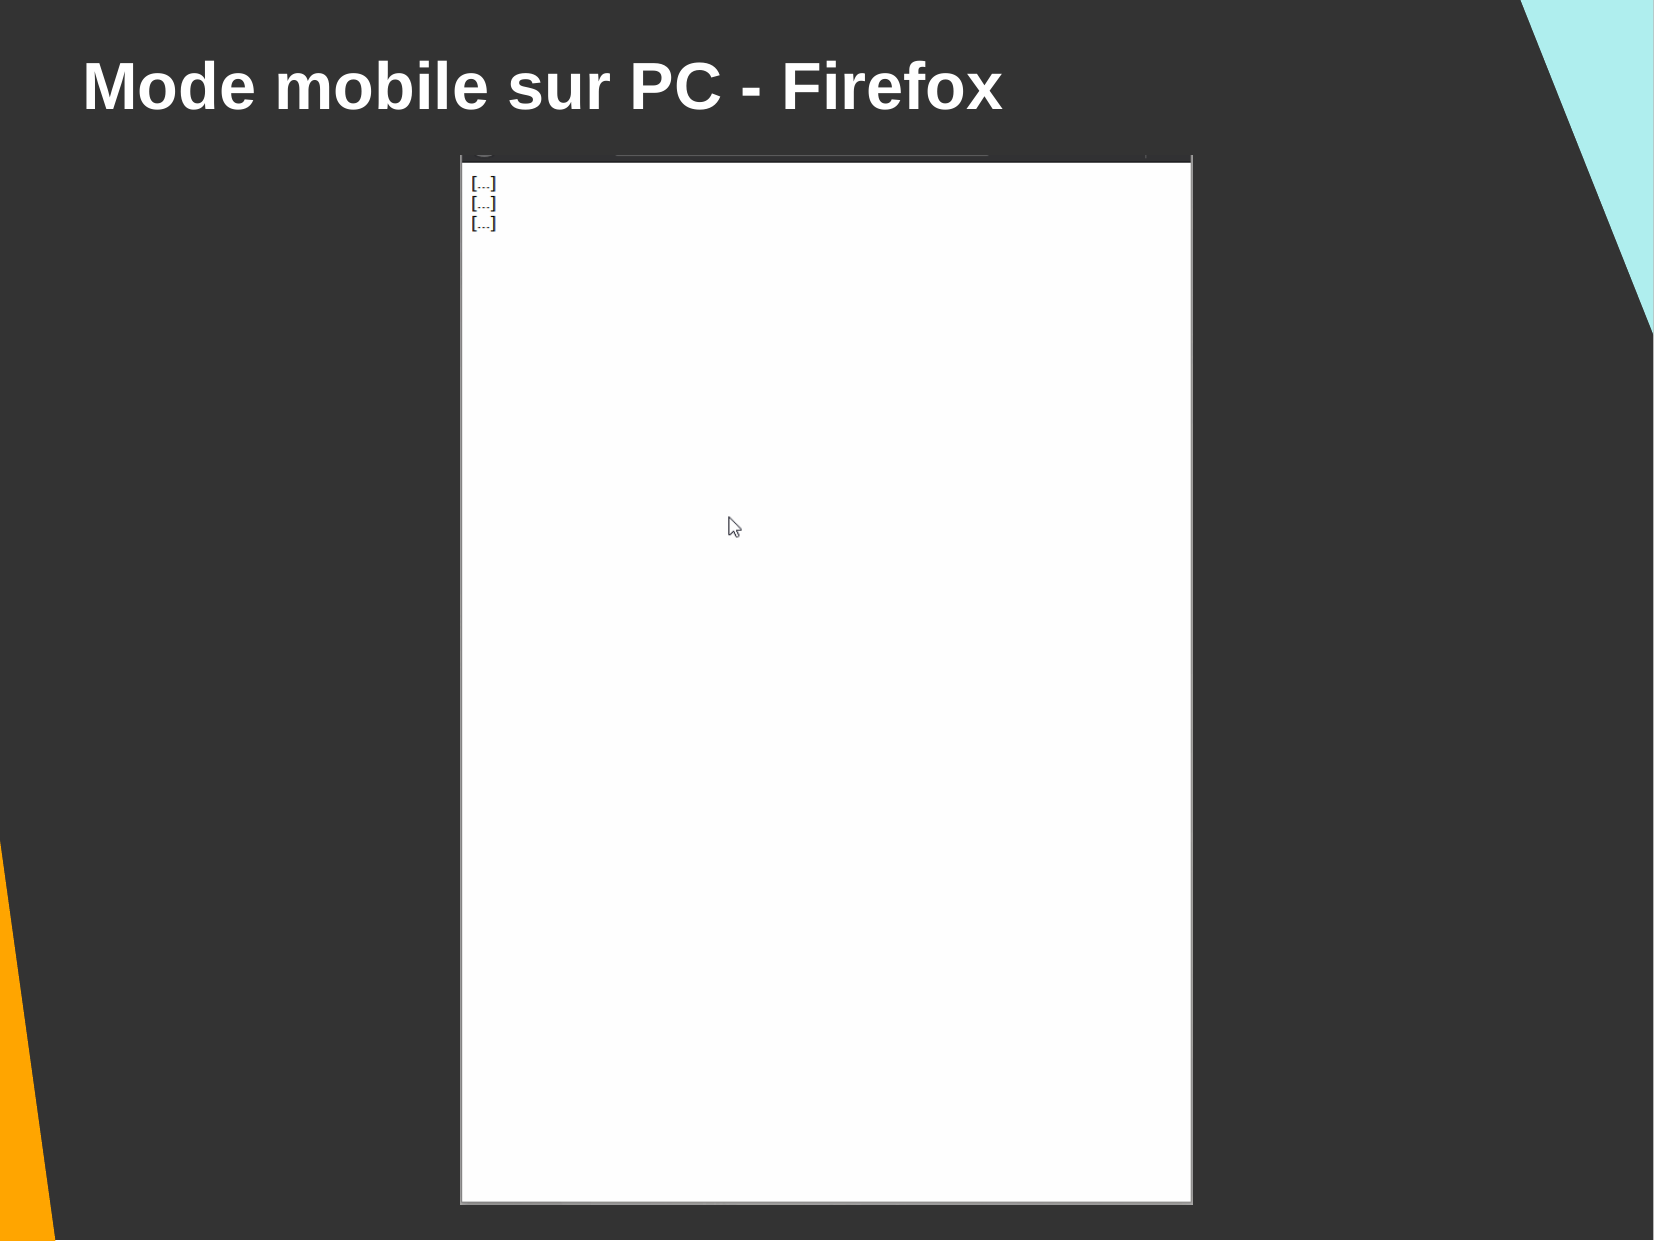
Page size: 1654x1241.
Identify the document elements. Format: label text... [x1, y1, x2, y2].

text_box [1520, 0, 1654, 337]
picture [460, 155, 1193, 1205]
text_box [0, 840, 56, 1241]
title Mode mobile sur PC - Firefox [82, 49, 1569, 125]
